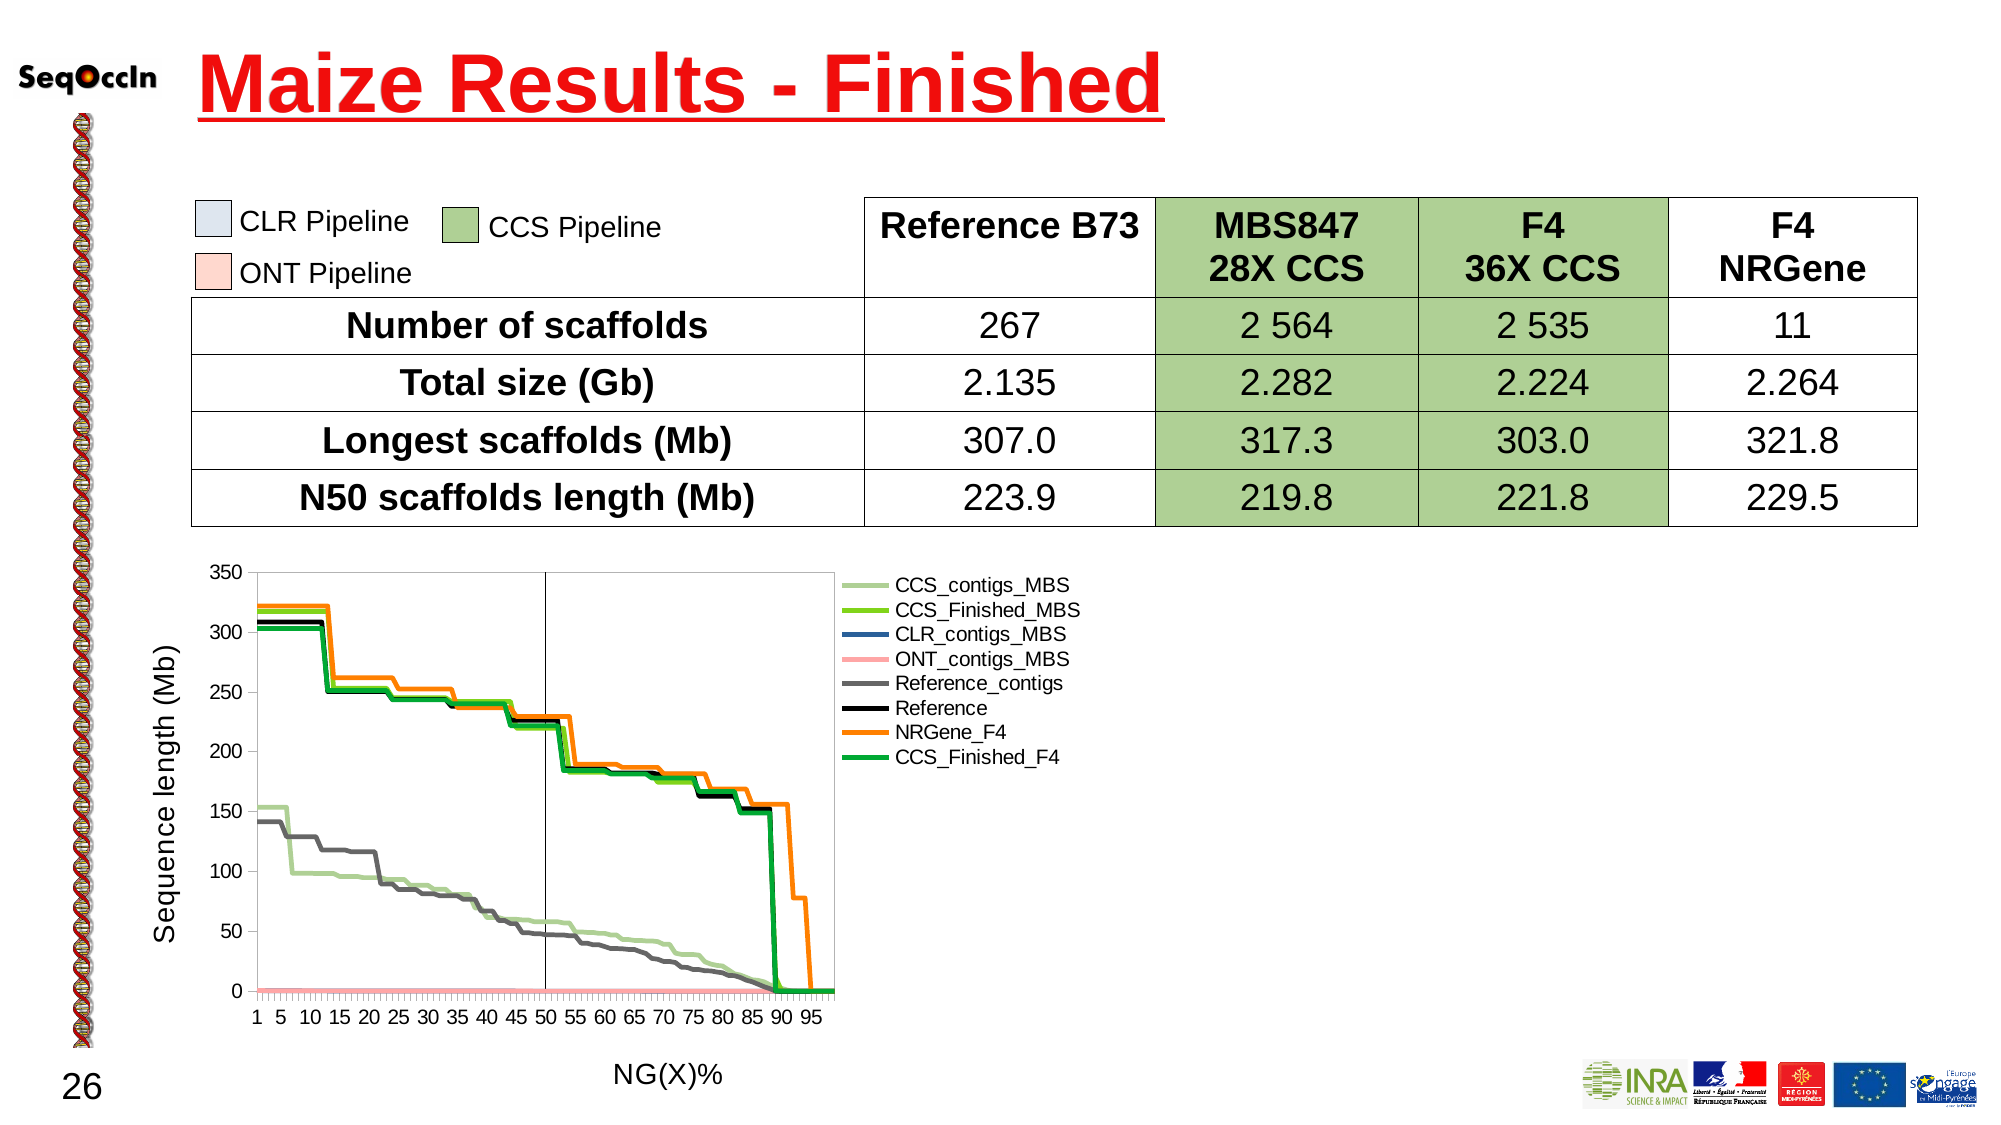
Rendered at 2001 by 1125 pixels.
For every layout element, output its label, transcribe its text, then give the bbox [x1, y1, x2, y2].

table_cell 303.0 [1419, 412, 1668, 469]
chart [112, 549, 1121, 1117]
text_box CCS Pipeline [473, 203, 677, 251]
table_cell 2.282 [1156, 355, 1418, 411]
table_cell 229.5 [1669, 470, 1917, 526]
table_cell 223.9 [865, 470, 1155, 526]
picture [1832, 1061, 1983, 1111]
table_cell 2.135 [865, 355, 1155, 411]
table_cell 307.0 [865, 412, 1155, 469]
text_box [195, 200, 224, 237]
table_cell Total size (Gb) [192, 355, 864, 411]
text_box [195, 253, 224, 290]
picture [13, 58, 162, 99]
table_cell 2 535 [1419, 298, 1668, 354]
table_cell 2.224 [1419, 355, 1668, 411]
table_cell 219.8 [1156, 470, 1418, 526]
text_box ONT Pipeline [224, 249, 428, 298]
picture [73, 113, 91, 1048]
table_cell 221.8 [1419, 470, 1668, 526]
table_cell 11 [1669, 298, 1917, 354]
table_header F4 36X CCS [1419, 214, 1668, 297]
table_cell 2.264 [1669, 355, 1917, 411]
picture [1581, 1059, 1689, 1109]
table_cell 321.8 [1669, 412, 1917, 469]
table_header Reference B73 [865, 214, 1155, 297]
table_cell 267 [865, 298, 1155, 354]
picture [1778, 1062, 1825, 1106]
table_cell 2 564 [1156, 298, 1418, 354]
table_header F4 NRGene [1669, 198, 1917, 297]
table_cell N50 scaffolds length (Mb) [192, 470, 864, 526]
text_box Maize Results - finished [183, 30, 1837, 214]
text_box [442, 207, 473, 243]
text_box CLR Pipeline [224, 197, 425, 245]
table_cell 317.3 [1156, 412, 1418, 469]
table_header MBS847 28X CCS [1156, 214, 1418, 297]
table_cell Number of scaffolds [192, 298, 864, 354]
table_cell Longest scaffolds (Mb) [192, 412, 864, 469]
table_header [192, 214, 864, 297]
